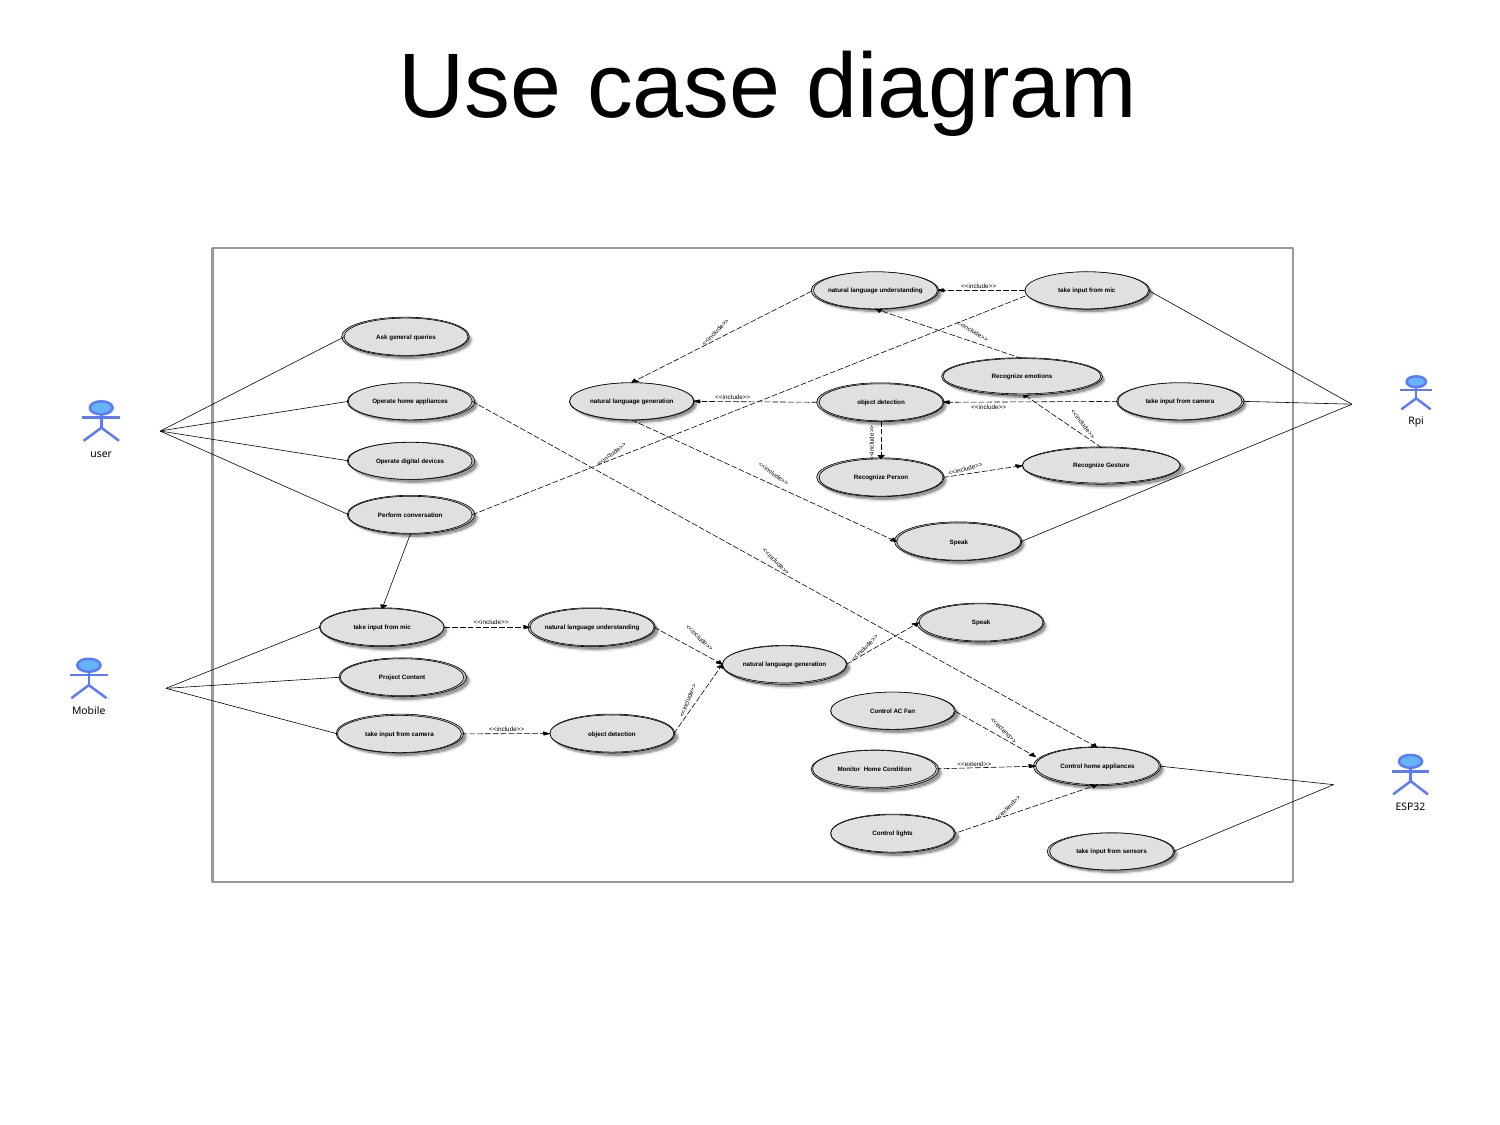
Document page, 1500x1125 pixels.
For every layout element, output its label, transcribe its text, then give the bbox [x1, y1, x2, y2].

text_box take input from mic [320, 623, 444, 631]
text_box <<include>> [971, 402, 1037, 411]
text_box take input from camera [1118, 397, 1242, 406]
text_box Operate home appliances [348, 397, 473, 406]
text_box Rpi [1352, 414, 1481, 427]
text_box <<include>> [866, 421, 876, 461]
text_box natural language understanding [813, 286, 938, 295]
text_box <<include>> [1069, 406, 1098, 441]
text_box Control lights [830, 829, 955, 838]
text_box [77, 658, 101, 672]
text_box [1406, 376, 1427, 388]
text_box natural language generation [569, 397, 694, 406]
text_box [89, 401, 113, 415]
text_box Control AC Fan [830, 707, 955, 715]
text_box object detection [549, 729, 674, 738]
text_box Operate digital devices [348, 457, 473, 465]
text_box Recognize Gesture [1022, 461, 1181, 470]
text_box ESP32 [1333, 800, 1488, 813]
text_box [212, 248, 1294, 883]
text_box <<include>> [489, 724, 555, 734]
text_box <<extend>> [989, 715, 1029, 754]
text_box <<include>> [961, 281, 1027, 290]
text_box <<include>> [594, 426, 645, 468]
text_box Project Content [340, 673, 464, 682]
text_box <<include>> [757, 459, 809, 500]
text_box <<extend>> [957, 759, 1021, 768]
text_box Speak [896, 537, 1021, 546]
text_box Use case diagram [383, 18, 1217, 160]
text_box <<include>> [715, 392, 781, 401]
text_box user [42, 446, 160, 460]
text_box <<include>> [947, 451, 1011, 478]
text_box <<include>> [699, 303, 743, 348]
text_box Recognize Person [819, 473, 943, 482]
text_box take input from camera [337, 730, 462, 738]
text_box take input from sensors [1049, 847, 1174, 856]
text_box Recognize emotions [942, 372, 1101, 380]
text_box <<include>> [955, 318, 1011, 356]
text_box Mobile [12, 704, 166, 717]
text_box <<include>> [676, 679, 699, 719]
text_box Perform conversation [348, 511, 473, 519]
text_box object detection [819, 398, 943, 407]
text_box Ask general queries [343, 332, 468, 341]
text_box <<include>> [473, 617, 539, 627]
text_box <<include>> [761, 545, 796, 580]
text_box <<include>> [684, 622, 729, 666]
text_box [1398, 754, 1423, 768]
text_box take input from mic [1025, 286, 1149, 295]
text_box Monitor Home Condition [812, 765, 937, 773]
text_box natural language generation [723, 660, 847, 669]
text_box Speak [919, 618, 1043, 627]
text_box natural language understanding [530, 623, 655, 631]
text_box <<include>> [848, 619, 892, 664]
text_box Control home appliances [1035, 762, 1160, 770]
text_box <<extend>> [991, 792, 1023, 823]
